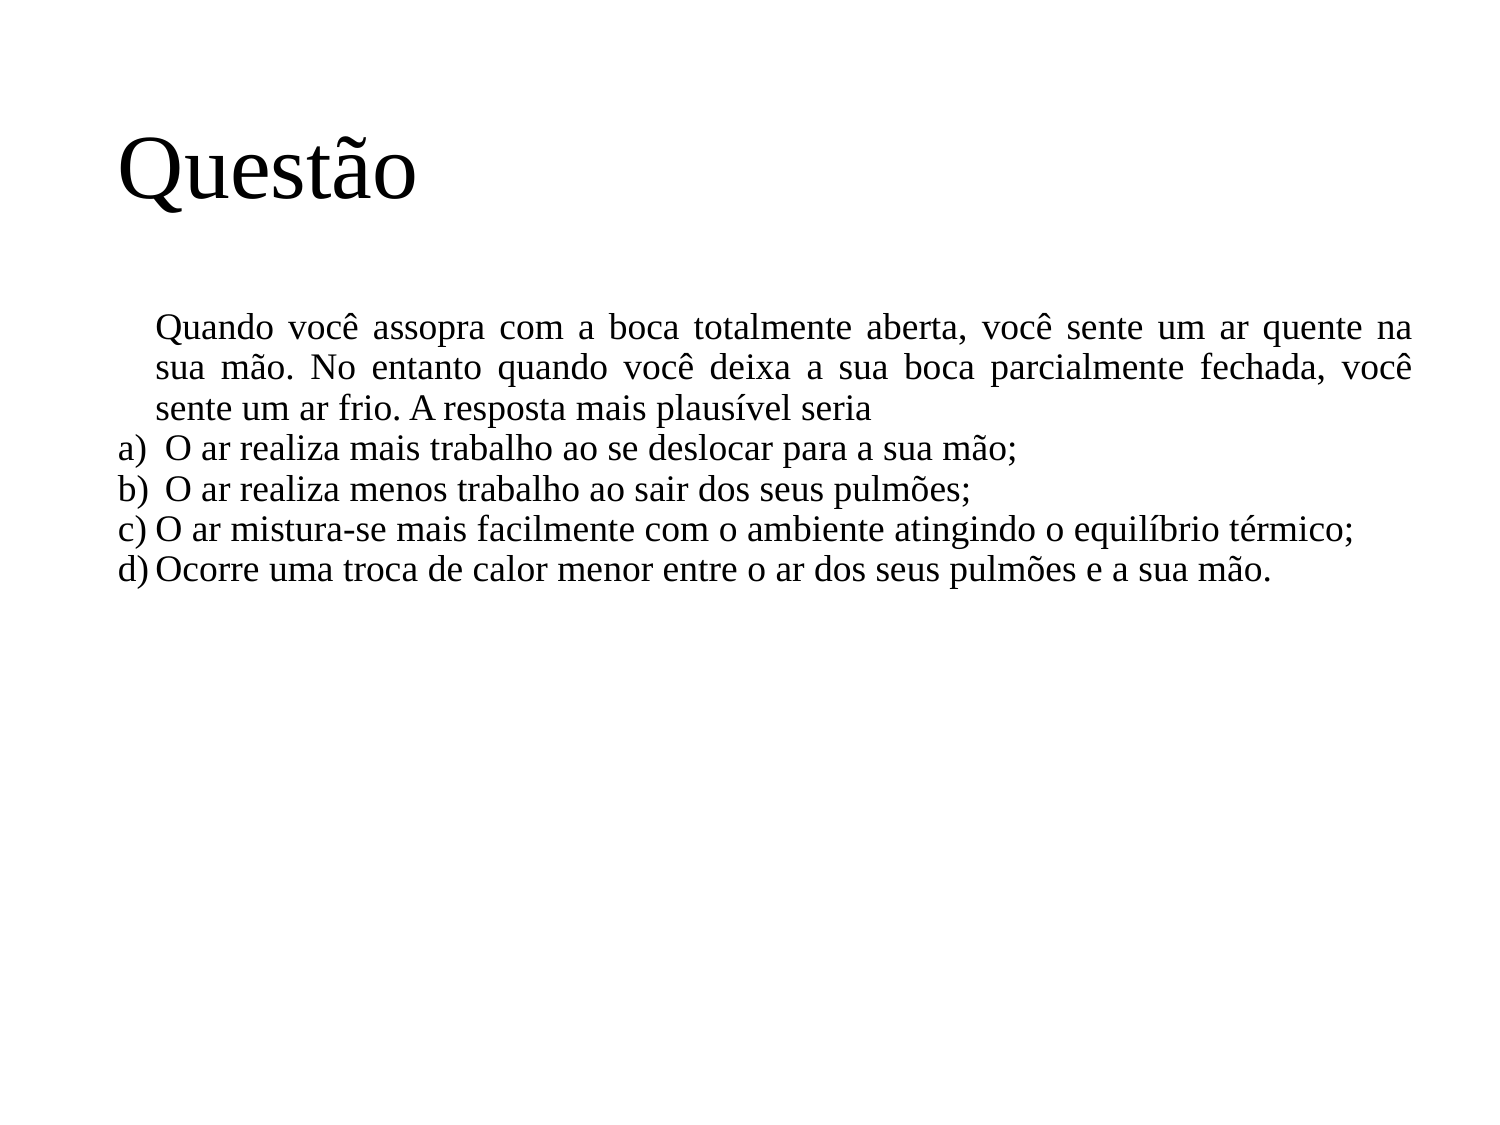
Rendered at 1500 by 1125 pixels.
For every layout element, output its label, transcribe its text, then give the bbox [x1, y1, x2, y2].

text_box Questão [103, 59, 1397, 278]
text_box Quando você assopra com a boca totalmente aberta, você sente um ar quente na sua mão. No entanto quando você deixa a sua boca parcialmente fechada, você sente um ar frio. A resposta mais plausível seria O ar realiza mais trabalho ao se deslocar para a sua mão; O ar realiza menos trabalho ao sair dos seus pulmões; O ar mistura-se mais facilmente com o ambiente atingindo o equilíbrio térmico; Ocorre uma troca de calor menor entre o ar dos seus pulmões e a sua mão. [103, 299, 1430, 1014]
